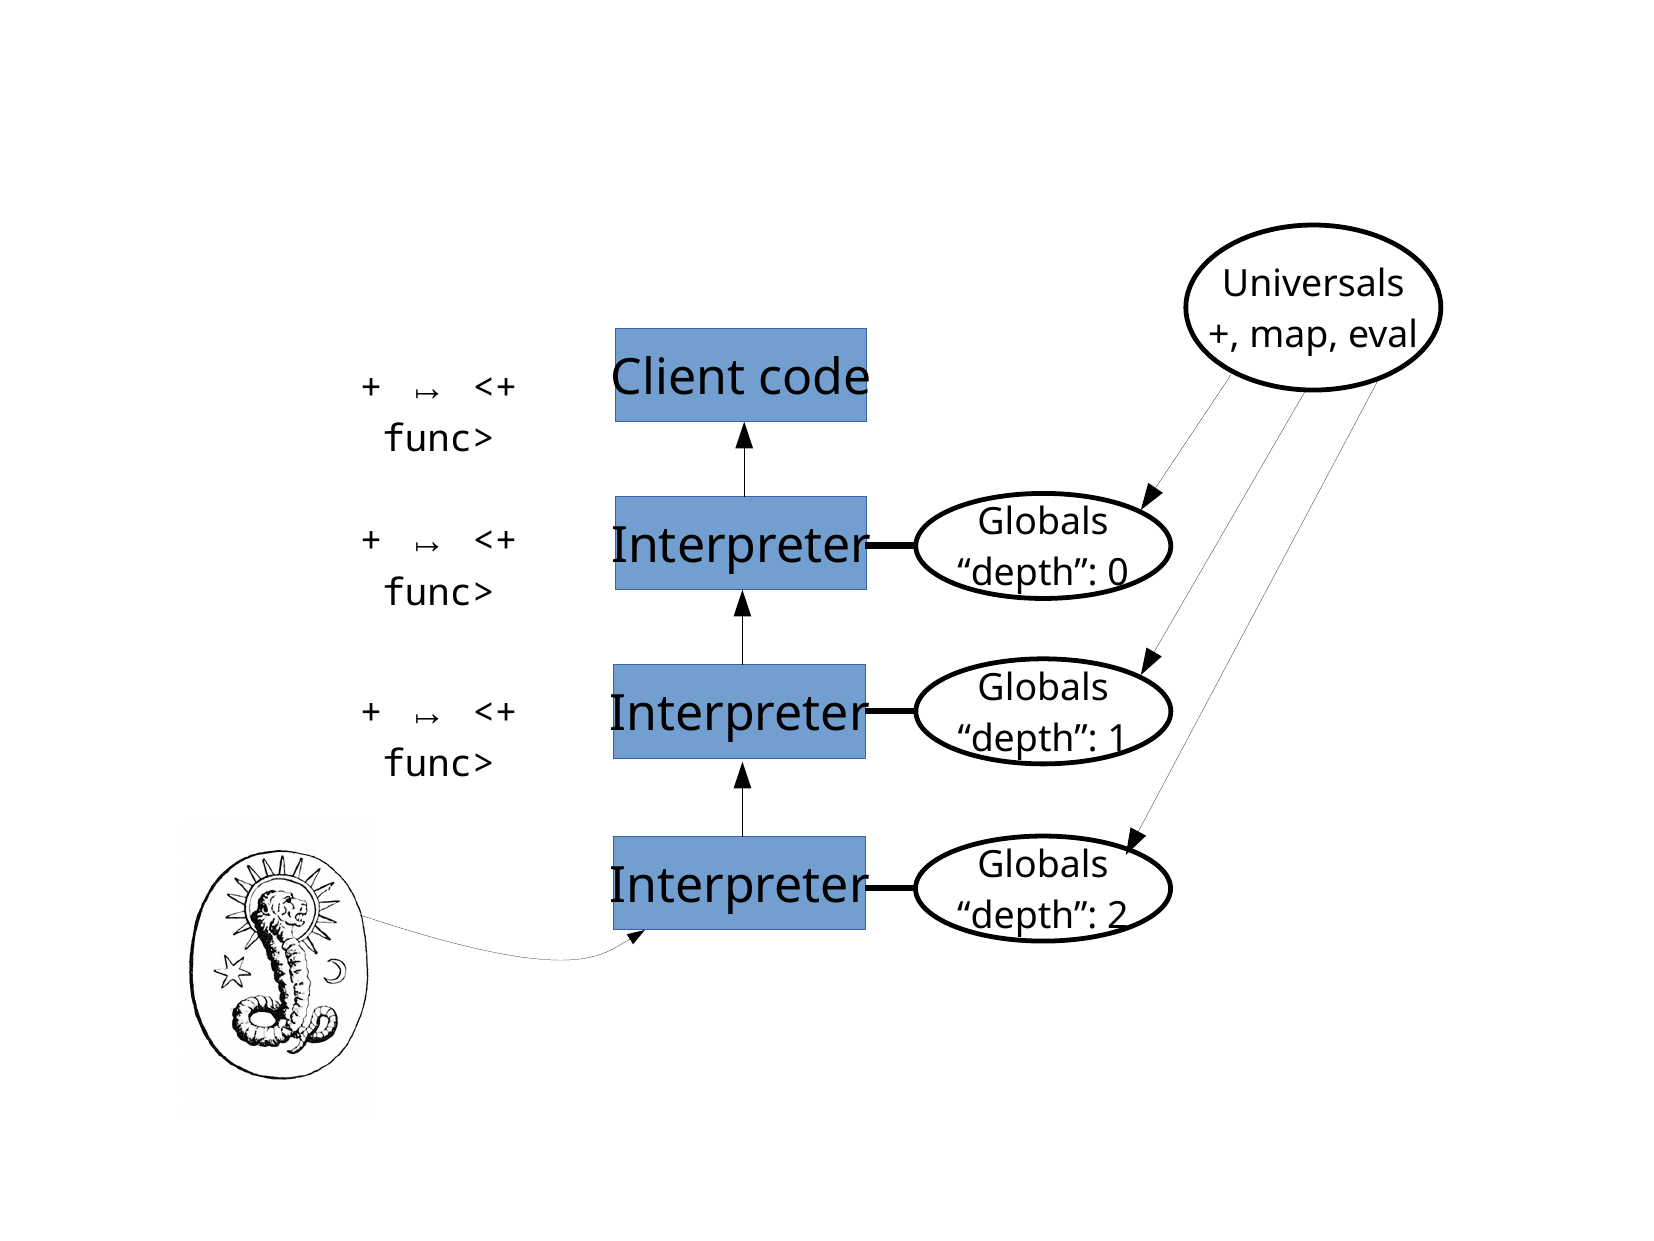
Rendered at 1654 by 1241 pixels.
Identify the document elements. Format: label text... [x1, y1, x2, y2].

text_box + ↦ <+ func> [345, 352, 608, 443]
picture [181, 816, 376, 1115]
text_box Universals +, map, eval [1185, 225, 1441, 391]
text_box Globals “depth”: 0 [916, 493, 1171, 599]
text_box Client code [615, 328, 867, 422]
text_box Interpreter [613, 836, 866, 930]
text_box + ↦ <+ func> [345, 677, 609, 768]
text_box Interpreter [613, 664, 866, 759]
text_box Globals “depth”: 1 [916, 658, 1171, 764]
text_box Globals “depth”: 2 [915, 836, 1171, 942]
text_box + ↦ <+ func> [345, 506, 609, 596]
text_box Interpreter [615, 496, 867, 590]
